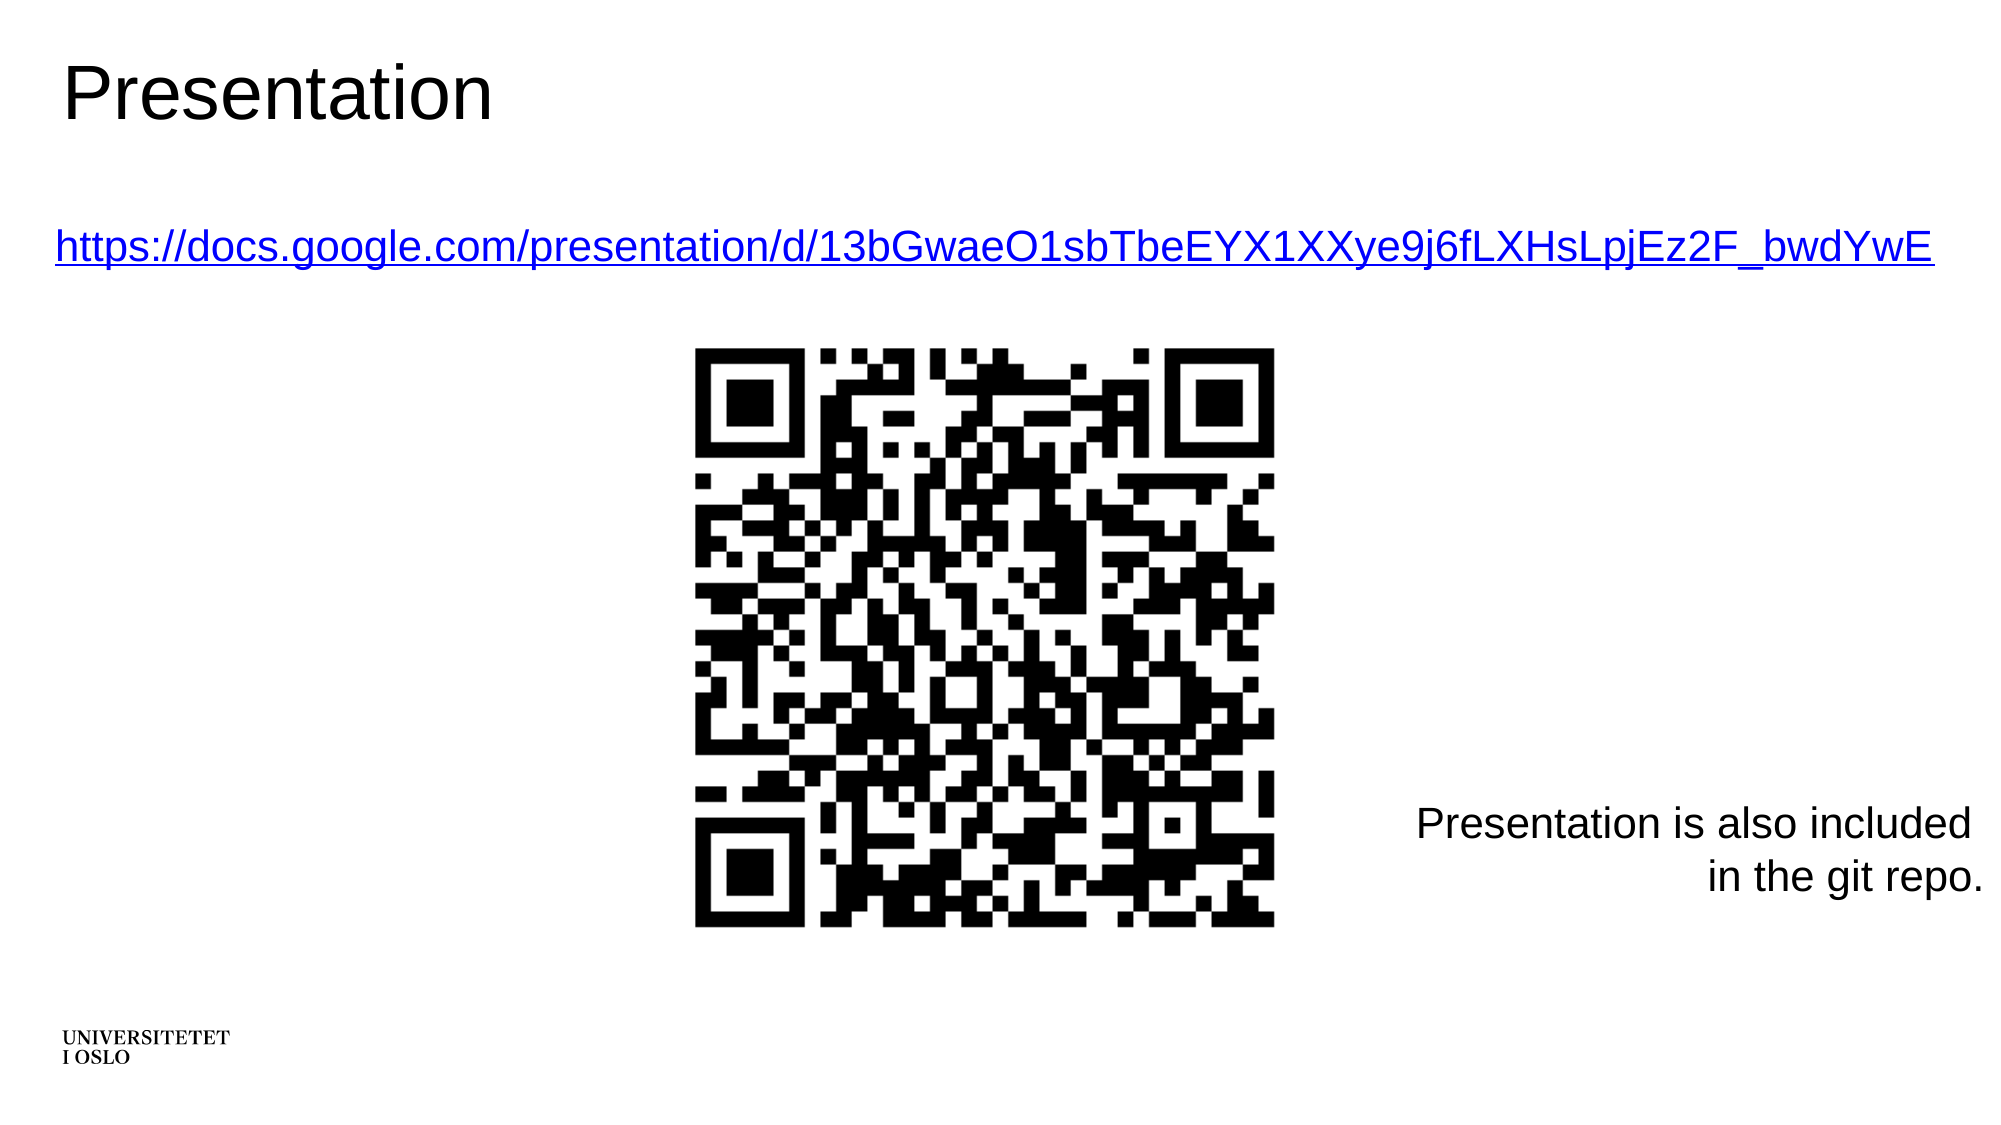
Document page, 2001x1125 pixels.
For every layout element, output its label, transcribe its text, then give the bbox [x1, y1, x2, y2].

picture [62, 1030, 230, 1064]
title Presentation [62, 26, 1938, 151]
text_box https://docs.google.com/presentation/d/13bGwaeO1sbTbeEYX1XXye9j6fLXHsLpjEz2F_bwdYwE Presentation is also included in the git repo. [40, 202, 2000, 916]
picture [633, 286, 1337, 990]
